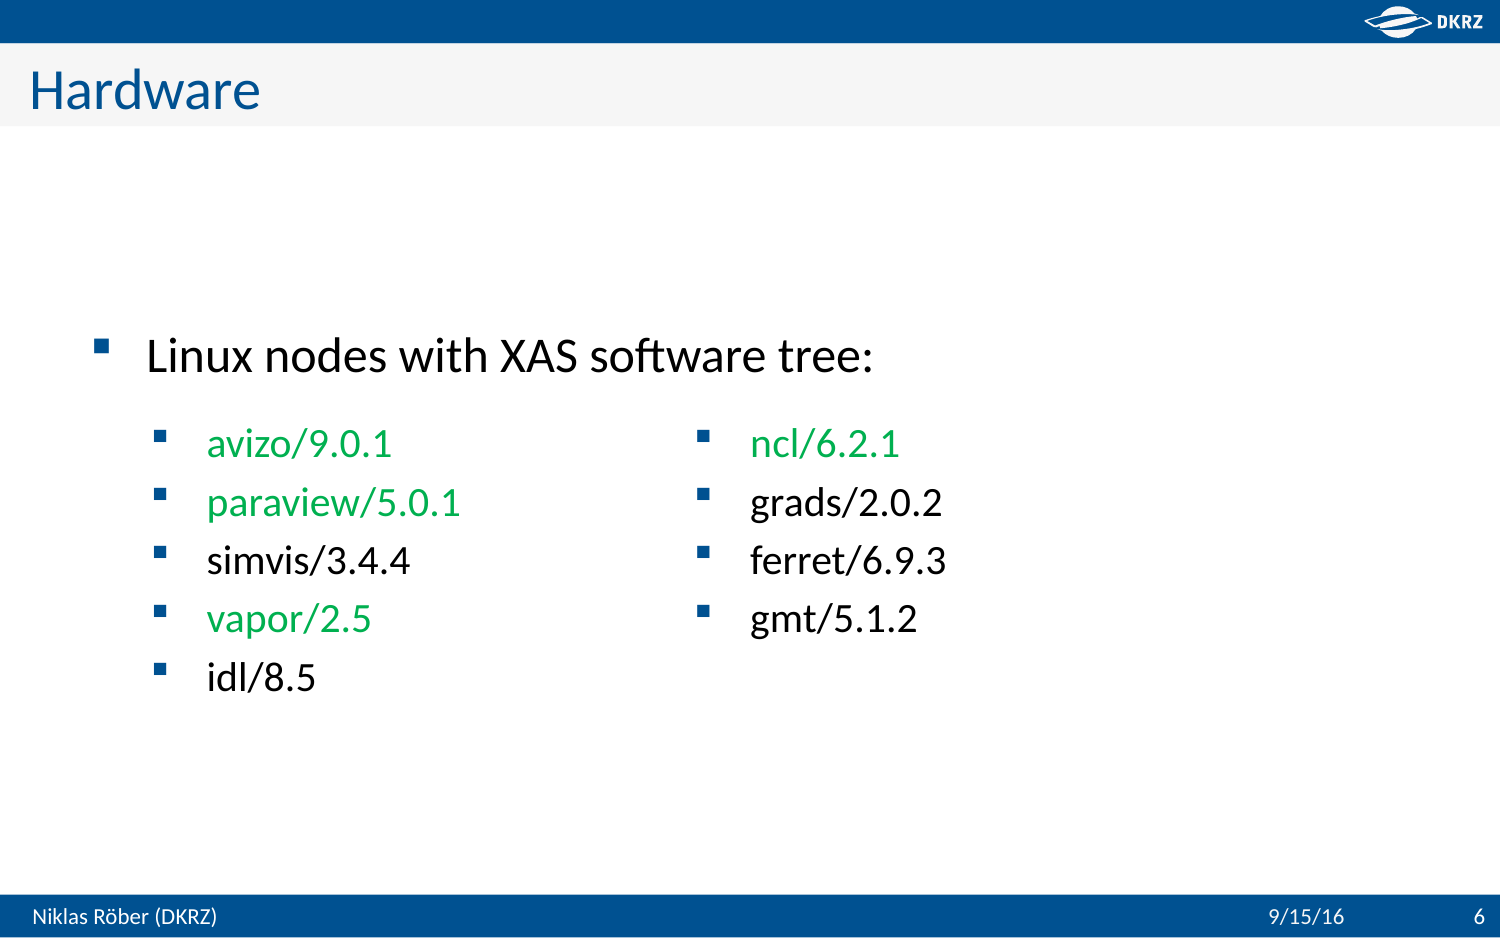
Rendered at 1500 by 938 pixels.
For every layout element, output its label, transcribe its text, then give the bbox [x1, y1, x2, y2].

title Hardware [0, 43, 1500, 127]
text_box avizo/9.0.1 paraview/5.0.1 simvis/3.4.4 vapor/2.5 idl/8.5 [135, 408, 511, 708]
slide_number <number> [1376, 893, 1500, 938]
text_box ncl/6.2.1 grads/2.0.2 ferret/6.9.3 gmt/5.1.2 [679, 408, 1430, 649]
slide_number 9/15/16 [1187, 893, 1360, 938]
list Linux nodes with XAS software tree: [75, 163, 1425, 863]
